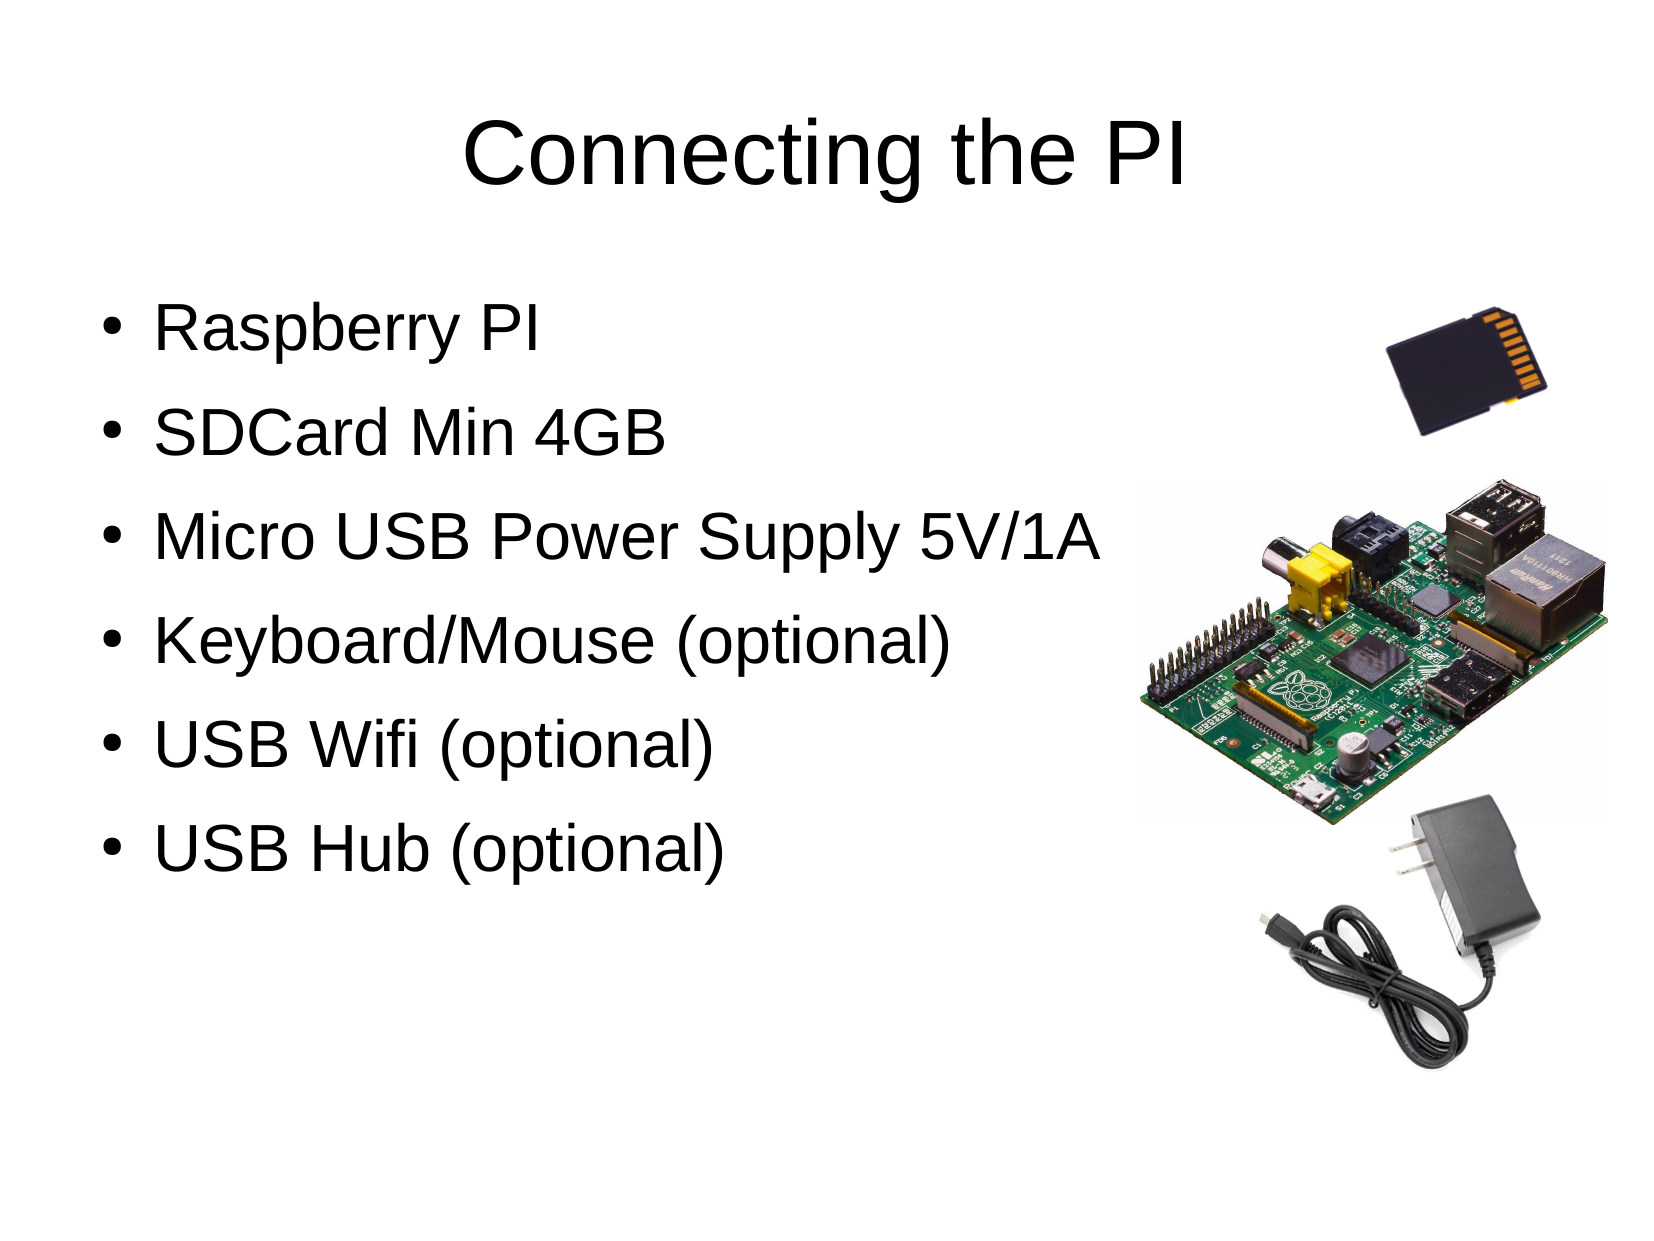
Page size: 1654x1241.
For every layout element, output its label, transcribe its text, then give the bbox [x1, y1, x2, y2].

title Connecting the PI [82, 49, 1571, 257]
picture [1571, 479, 1608, 826]
picture [1320, 269, 1613, 465]
list Raspberry PI SDCard Min 4GB Micro USB Power Supply 5V/1A Keyboard/Mouse (optional) USB Wifi (optional) USB Hub (optional) [82, 290, 1571, 1010]
picture [1245, 770, 1551, 1096]
